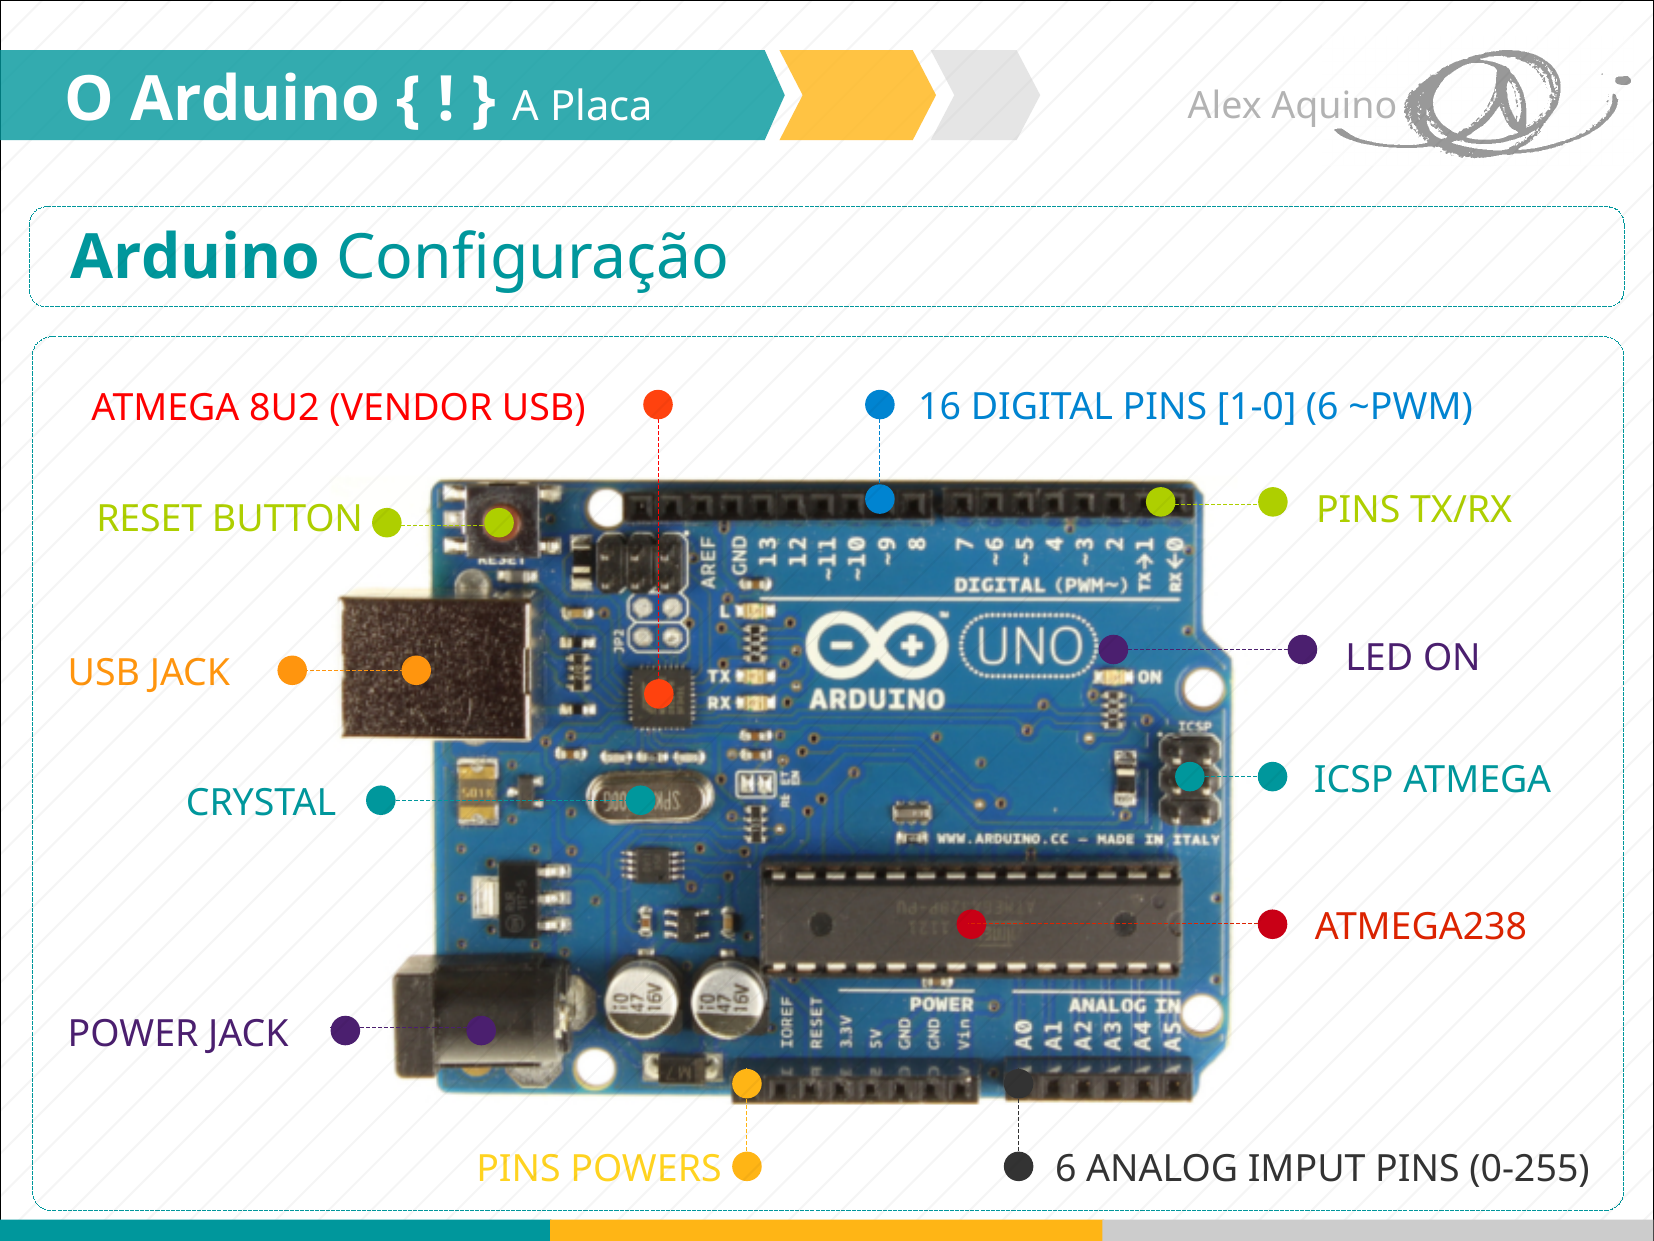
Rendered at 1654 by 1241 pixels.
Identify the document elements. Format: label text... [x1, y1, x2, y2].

text_box [0, 0, 1654, 1241]
text_box O Arduino { ! } A Placa [50, 32, 716, 144]
picture [1322, 36, 1634, 166]
text_box Alex Aquino [1172, 70, 1439, 132]
